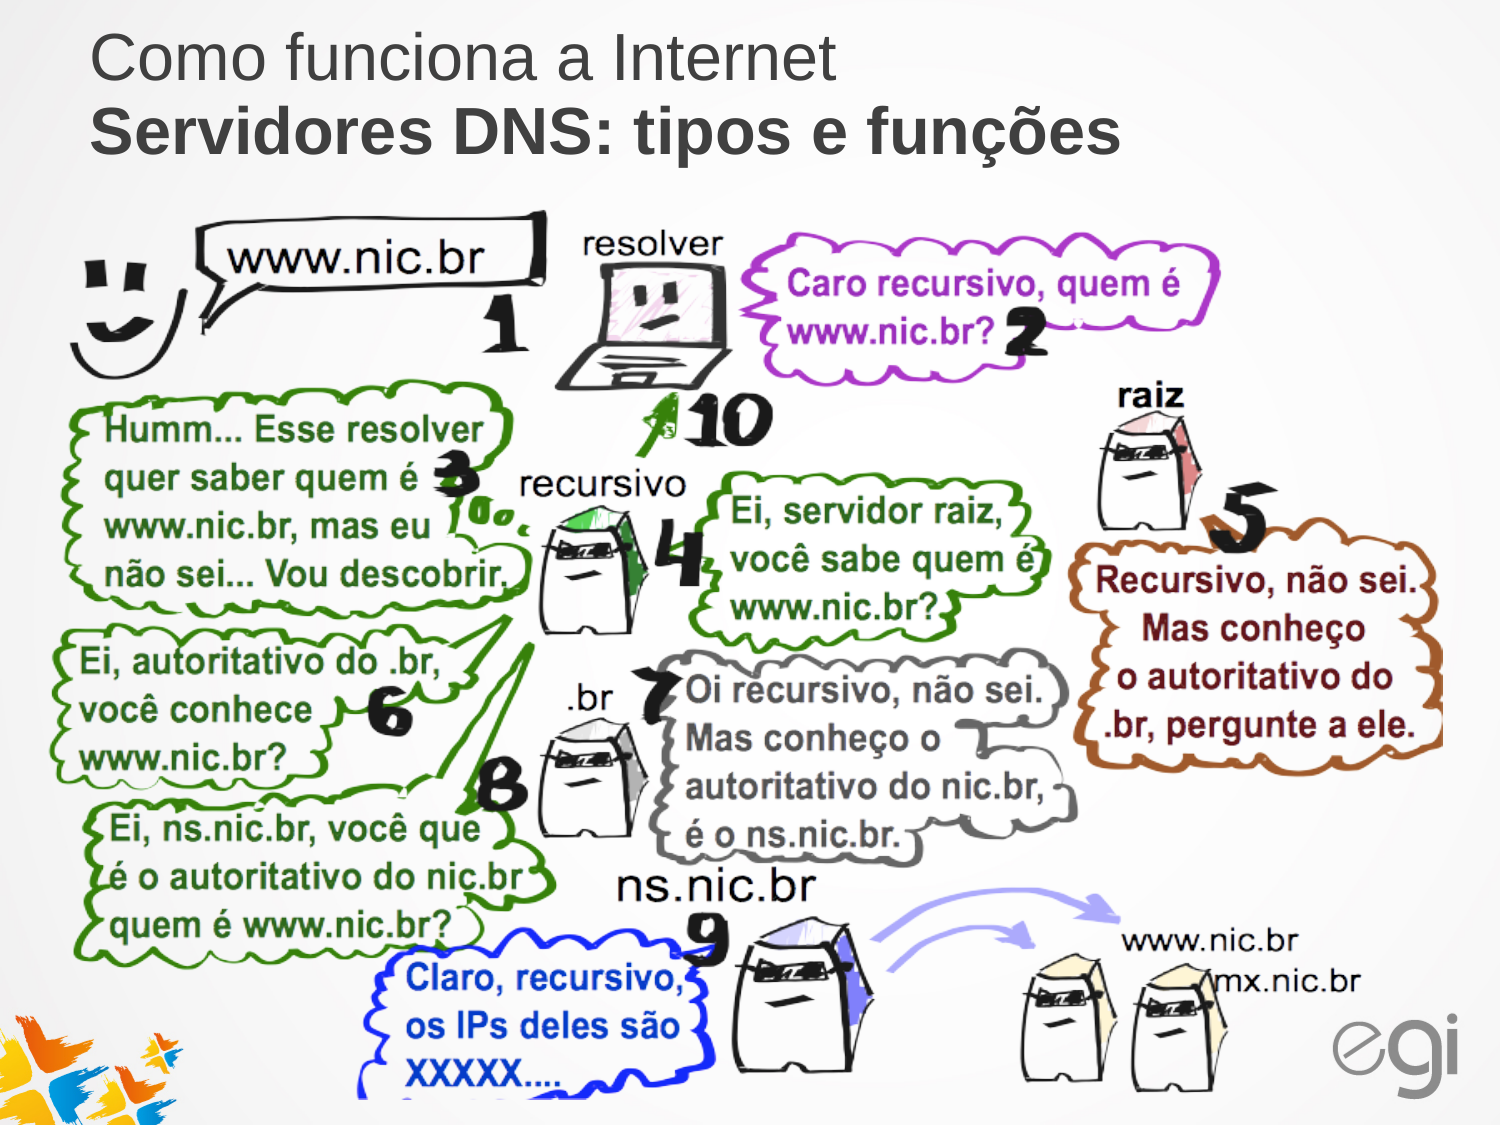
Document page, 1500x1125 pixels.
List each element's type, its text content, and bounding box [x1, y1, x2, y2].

text_box Como funciona a Internet Servidores DNS: tipos e funções [75, 0, 1426, 178]
picture [0, 0, 1500, 1125]
